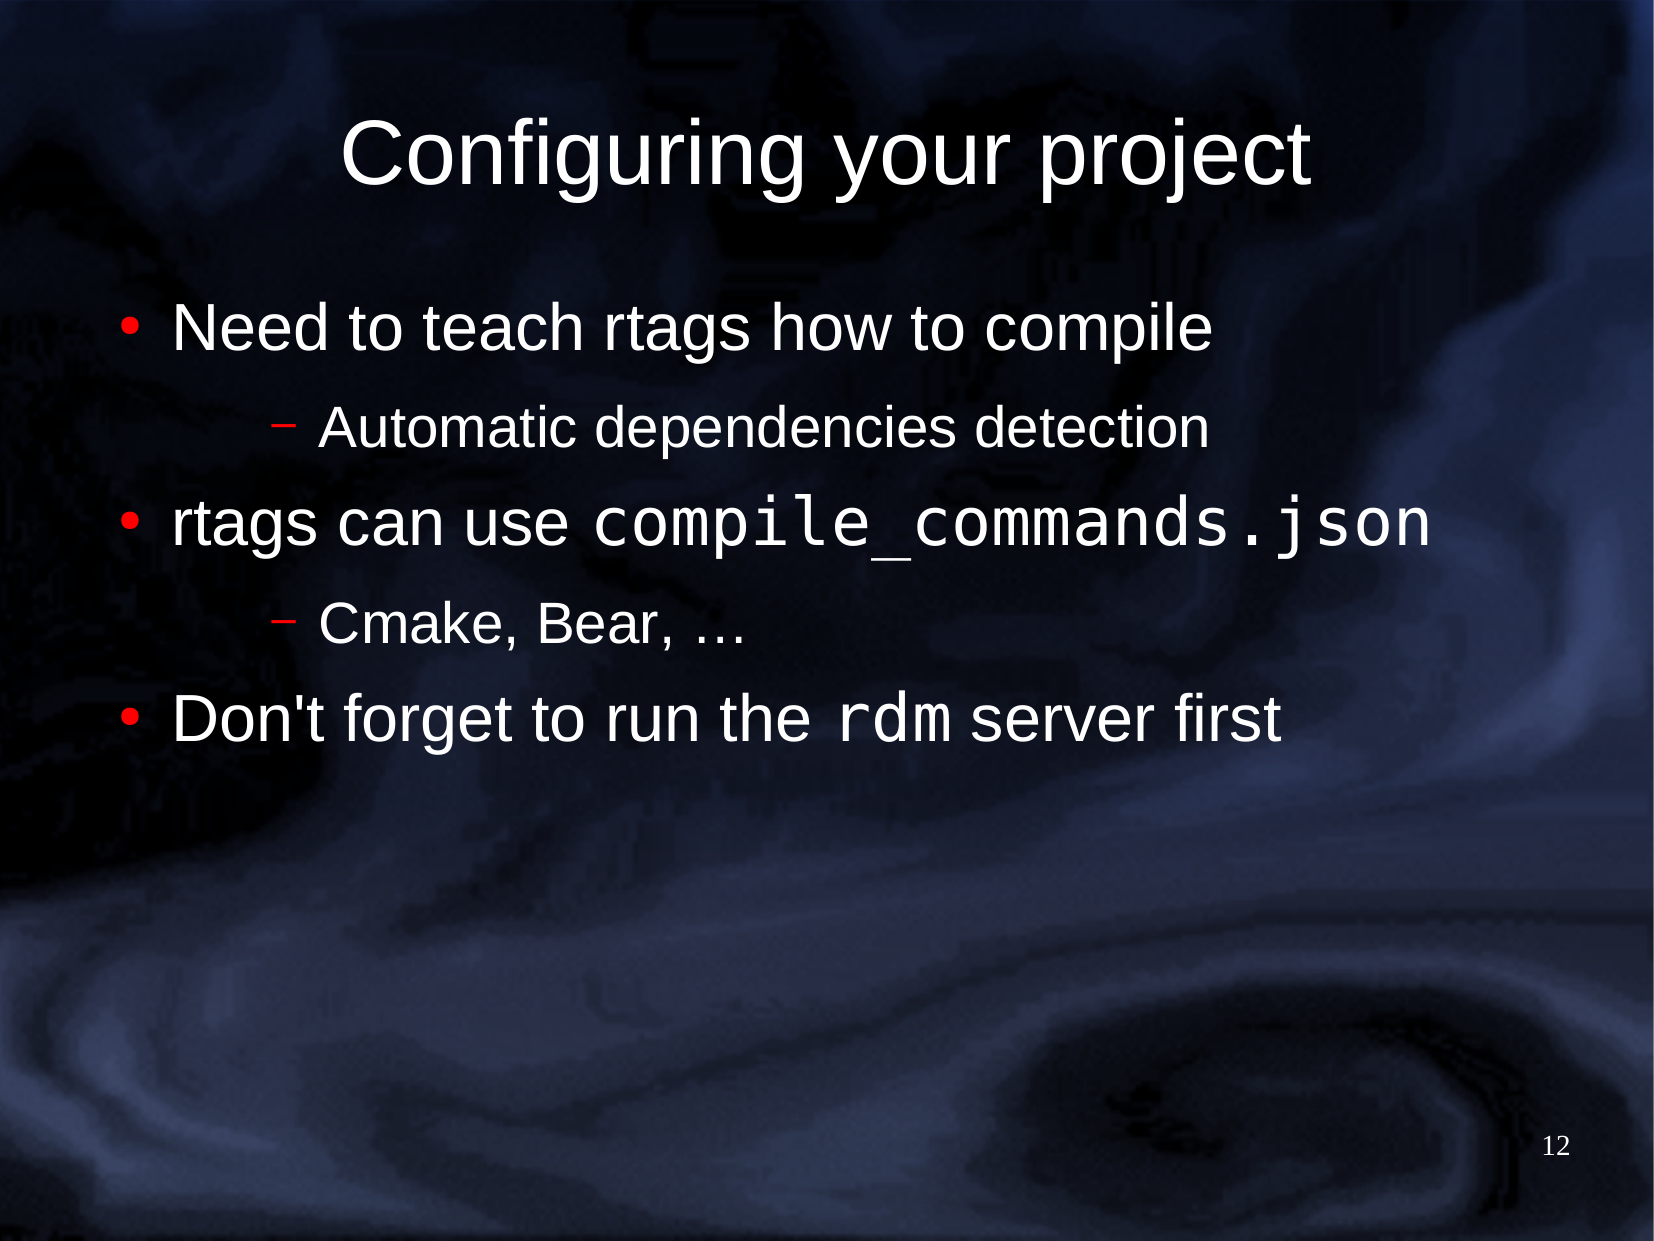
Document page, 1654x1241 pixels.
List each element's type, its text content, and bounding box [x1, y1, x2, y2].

title Configuring your project [82, 49, 1571, 257]
picture [0, 0, 1654, 1241]
list Need to teach rtags how to compile Automatic dependencies detection rtags can use compile_commands.json Cmake, Bear, … Don't forget to run the rdm server first [82, 290, 1571, 1070]
